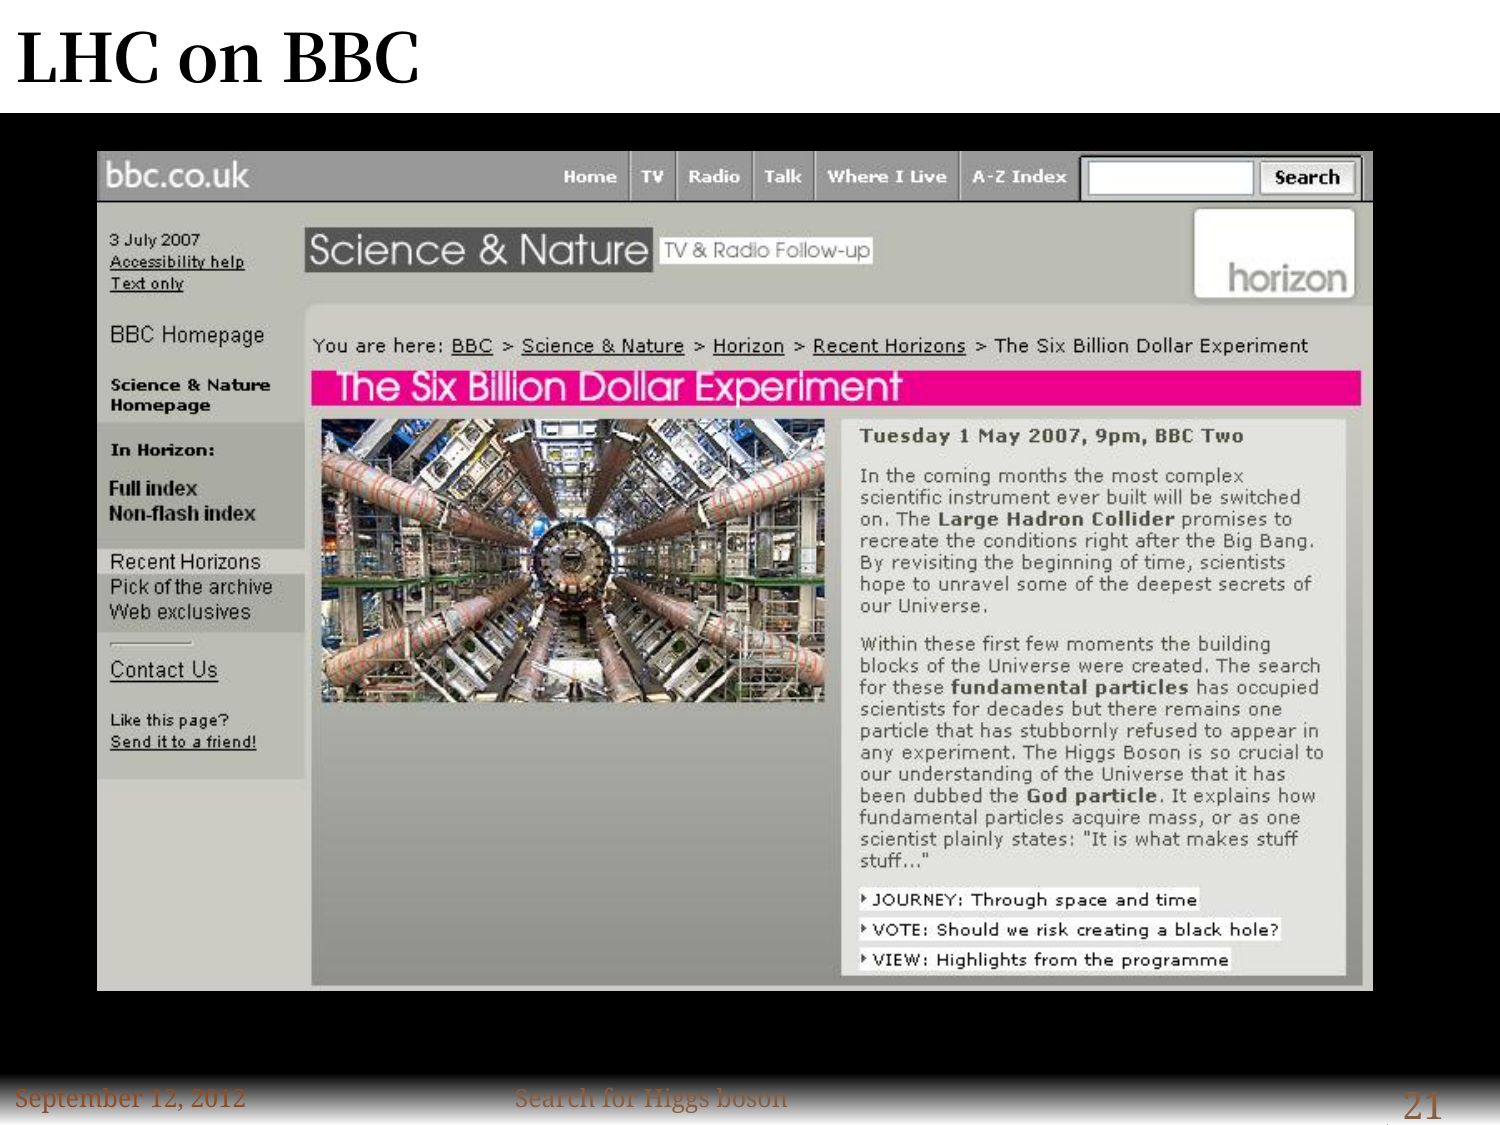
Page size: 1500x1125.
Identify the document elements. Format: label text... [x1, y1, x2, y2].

slide_number September 12, 2012 [0, 1074, 500, 1125]
list [37, 125, 1475, 1063]
title LHC on BBC [0, 0, 1500, 113]
footer Search for Higgs boson [500, 1074, 1387, 1125]
picture [97, 151, 1373, 991]
slide_number <number> [1387, 1074, 1500, 1125]
